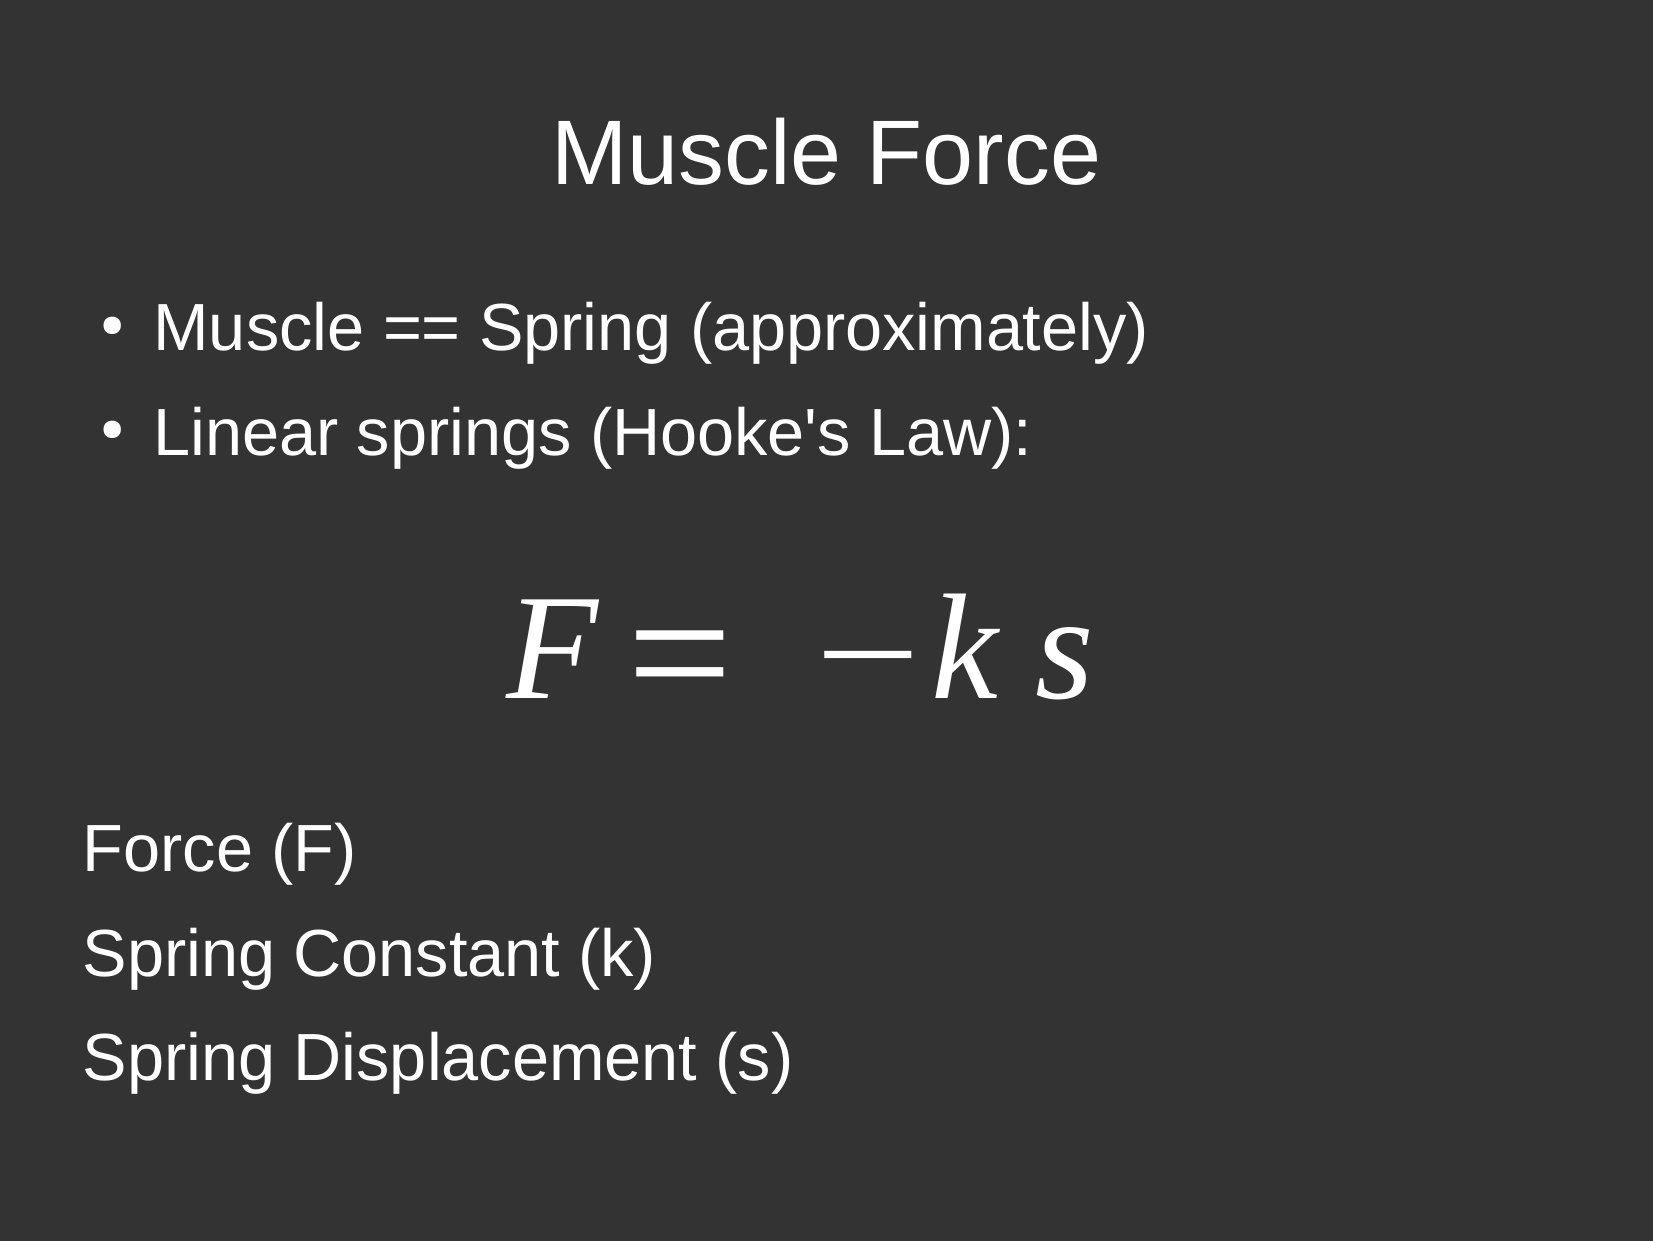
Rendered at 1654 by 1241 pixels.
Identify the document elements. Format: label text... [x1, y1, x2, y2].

chart [459, 566, 1135, 740]
title Muscle Force [82, 49, 1571, 257]
list Muscle == Spring (approximately) Linear springs (Hooke's Law): Force (F) Spring Constant (k) Spring Displacement (s) [82, 290, 1571, 1109]
